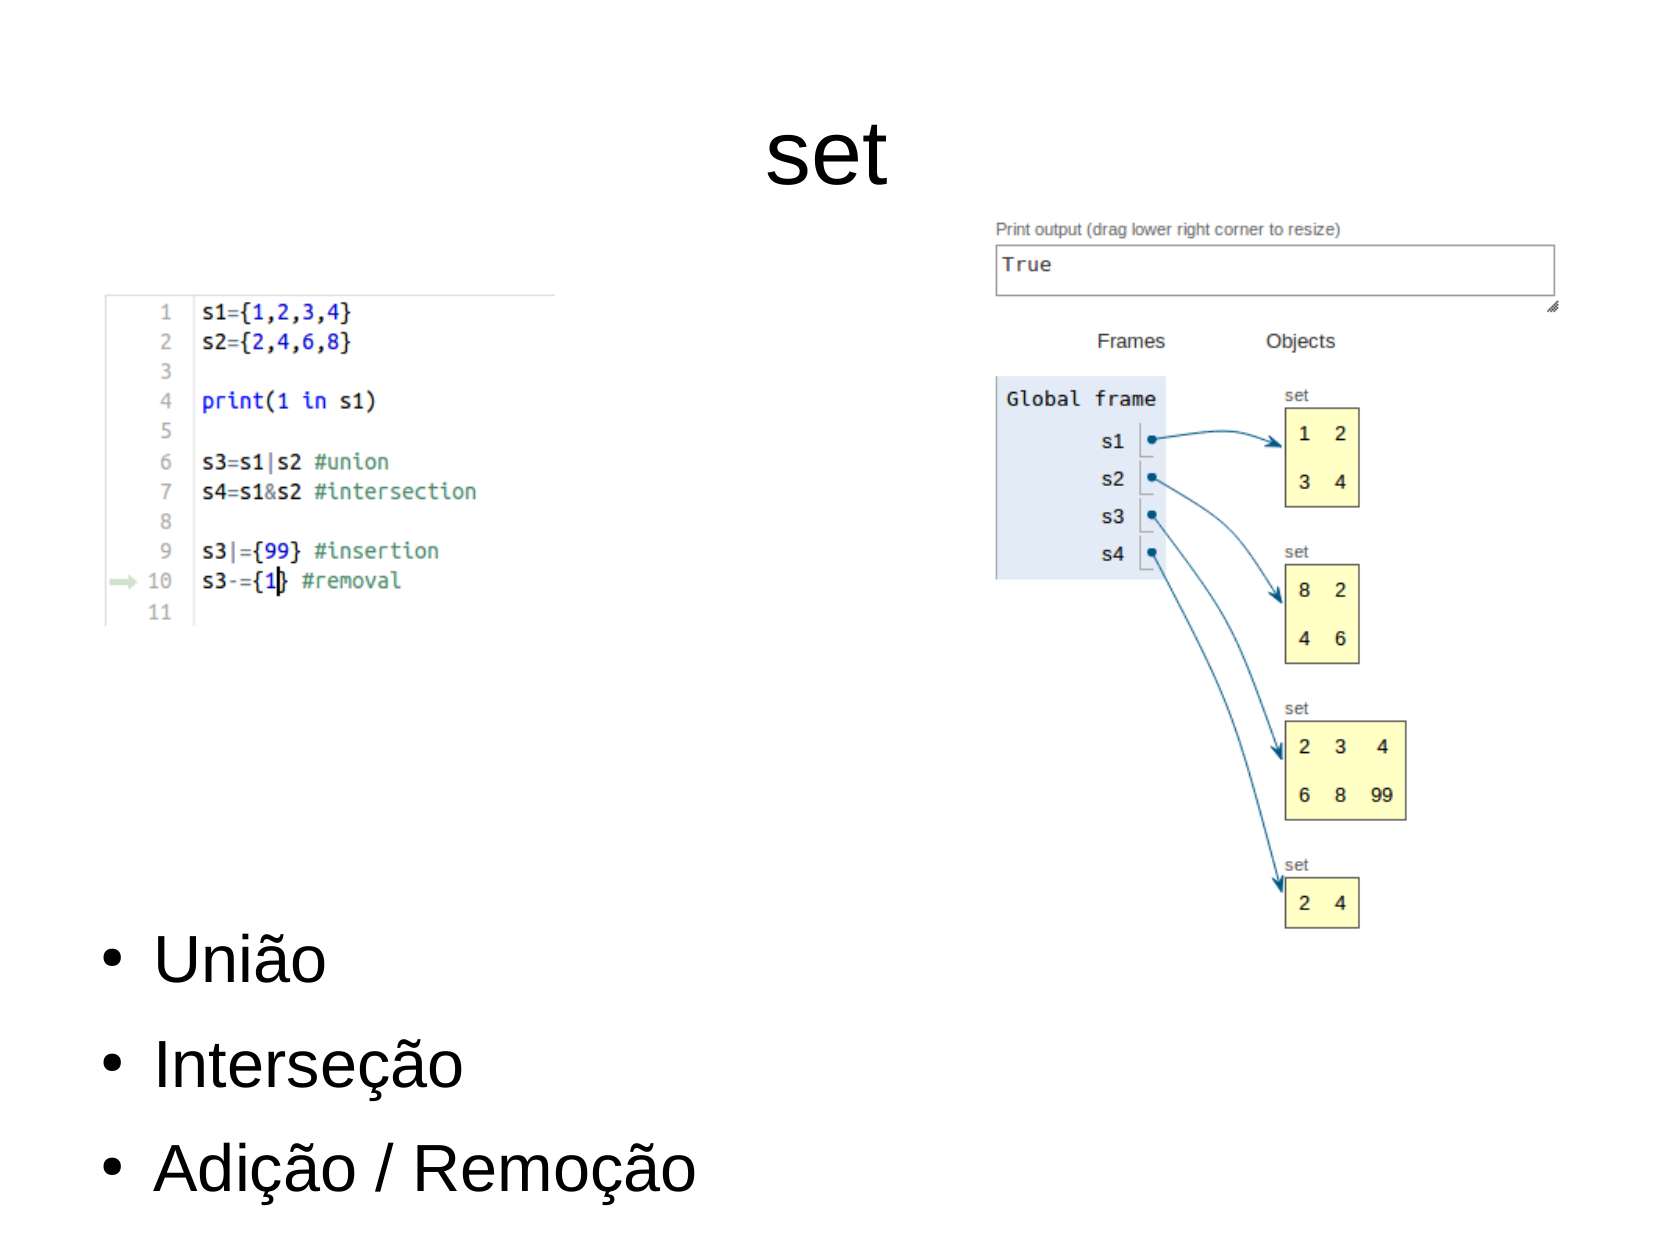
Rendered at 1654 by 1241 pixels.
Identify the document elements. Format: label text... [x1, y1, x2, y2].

picture [980, 212, 1571, 943]
title set [82, 49, 1571, 257]
picture [88, 283, 556, 626]
list União Interseção Adição / Remoção [82, 922, 1571, 1241]
